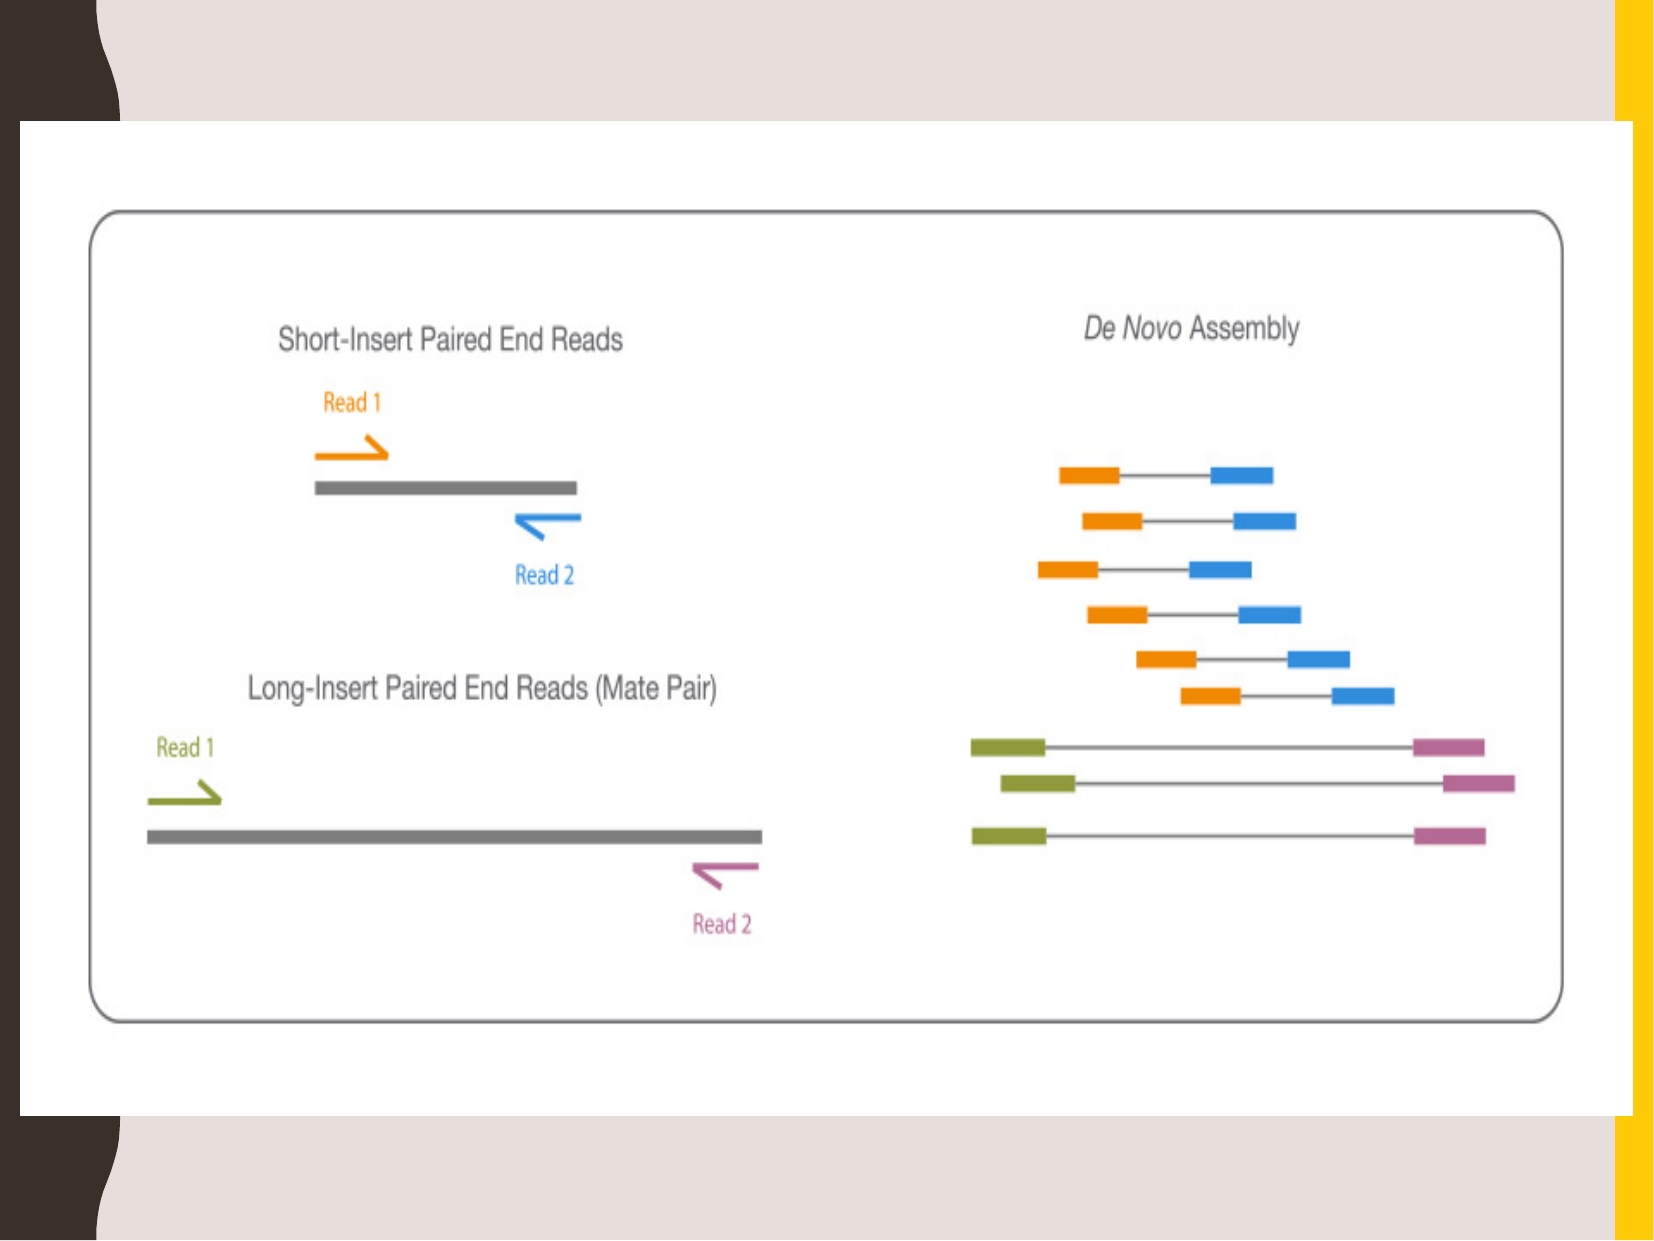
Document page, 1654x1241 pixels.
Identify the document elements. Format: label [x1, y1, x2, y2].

picture [20, 121, 1633, 1117]
